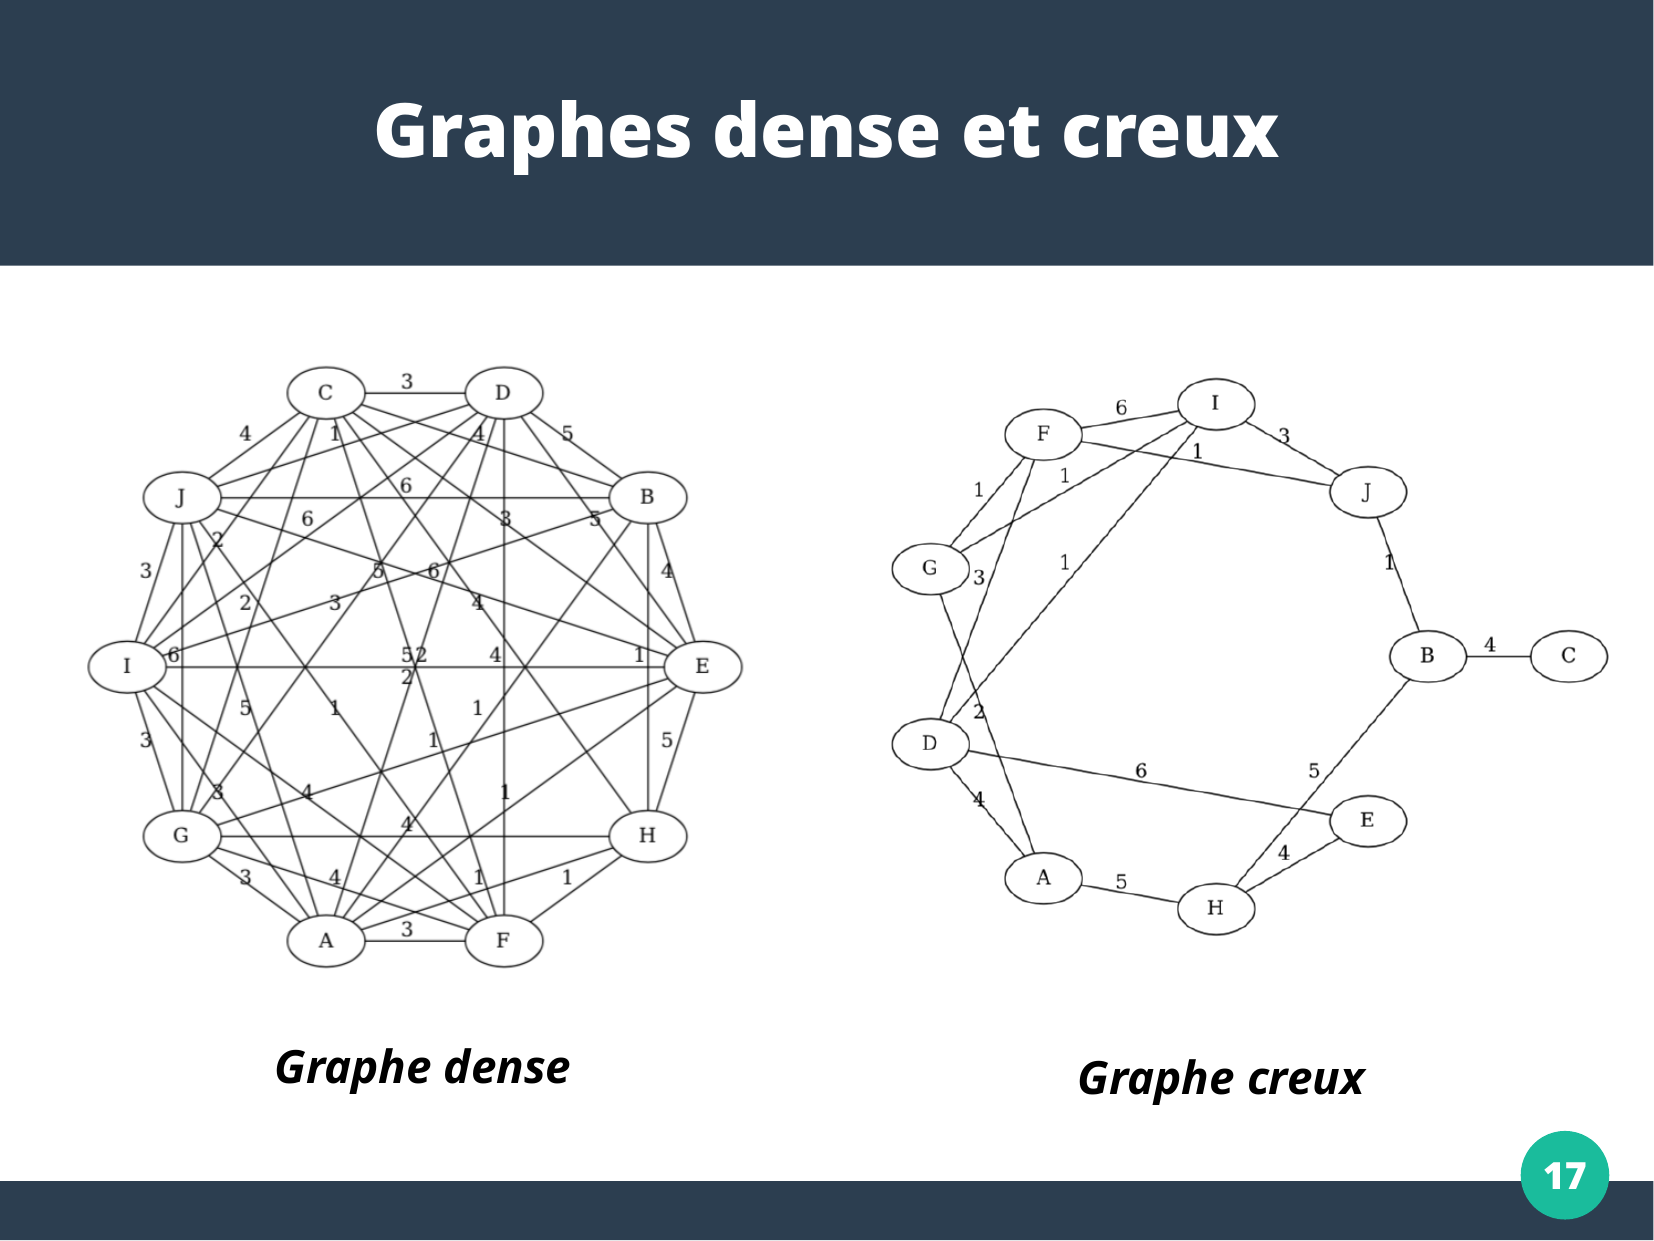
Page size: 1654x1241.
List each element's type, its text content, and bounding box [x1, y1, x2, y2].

picture [53, 330, 780, 1004]
picture [840, 366, 1619, 945]
text_box Graphe creux [1062, 1037, 1607, 1111]
text_box Graphe dense [259, 1027, 804, 1100]
title Graphes dense et creux [59, 49, 1595, 207]
